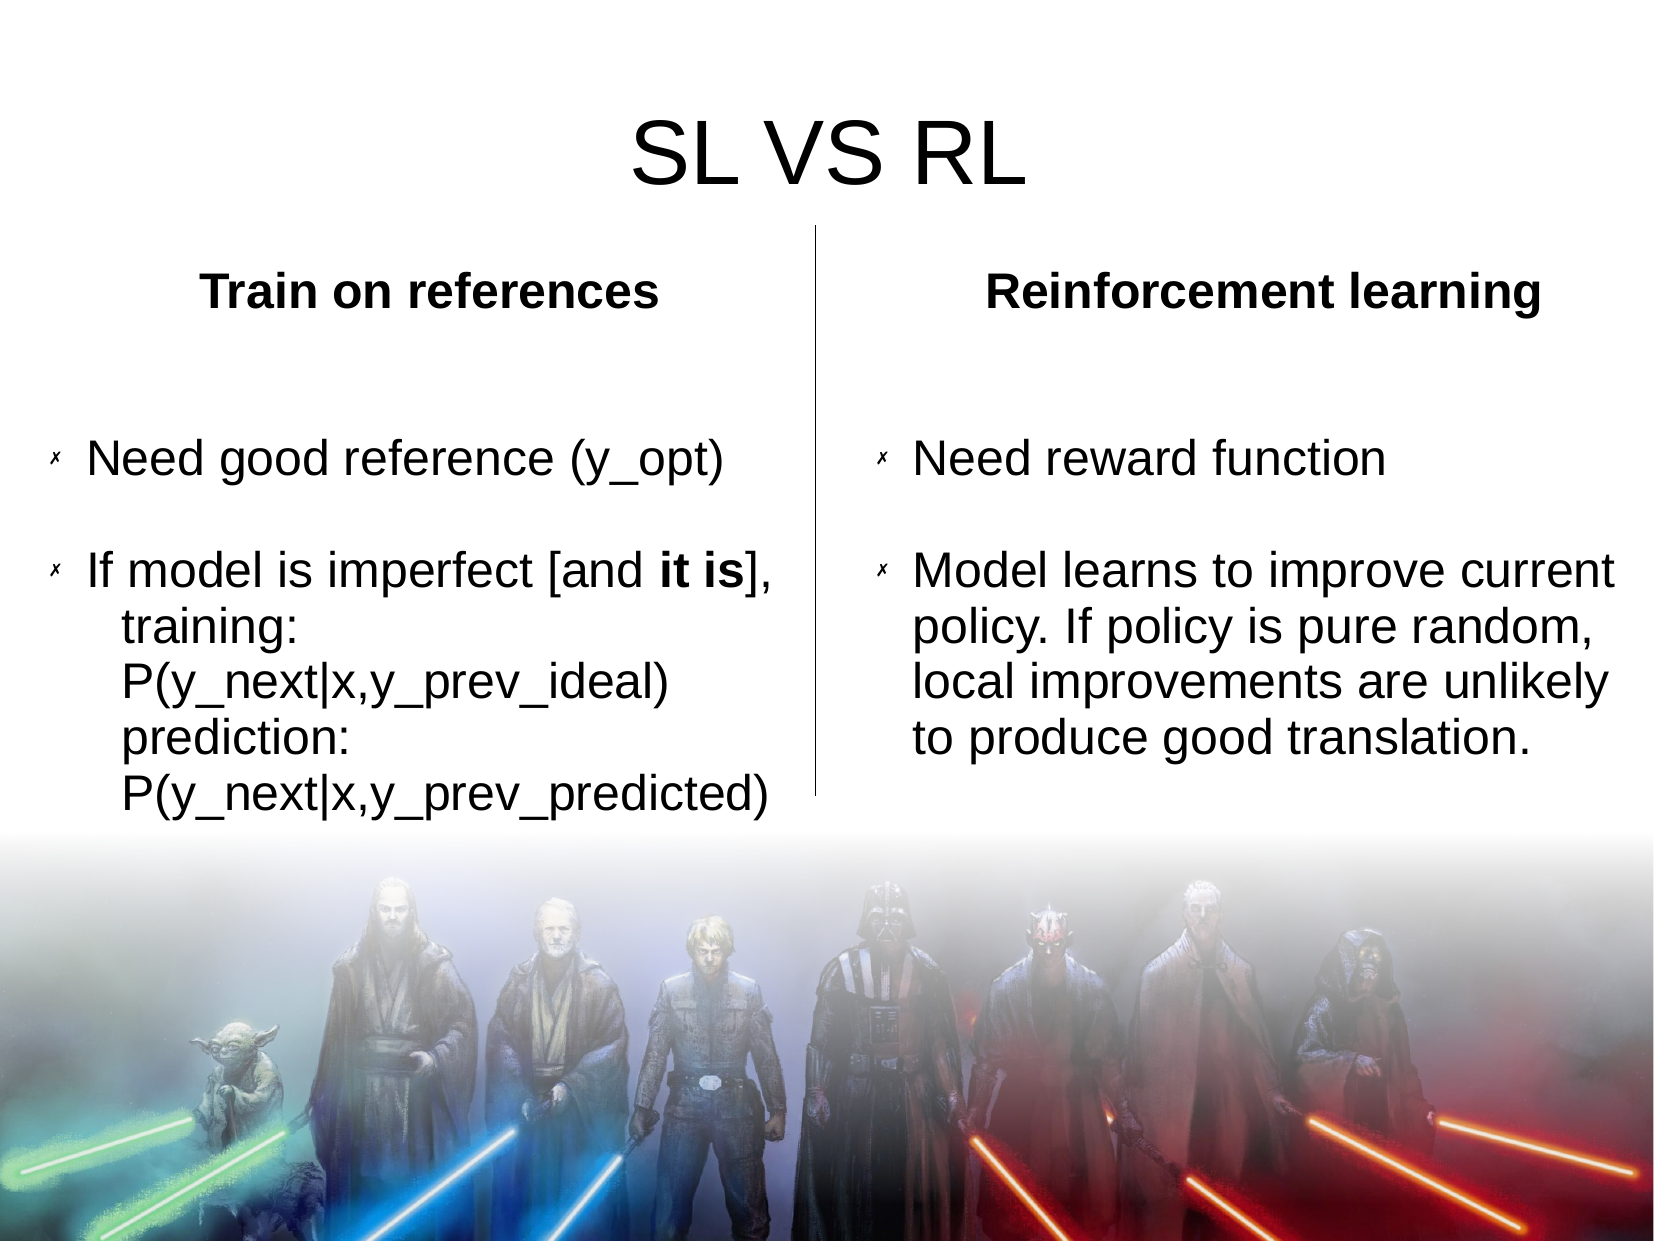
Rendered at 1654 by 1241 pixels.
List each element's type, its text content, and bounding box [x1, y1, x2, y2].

text_box Reinforcement learning Need reward function Model learns to improve current policy. If policy is pure random, local improvements are unlikely to produce good translation. [862, 255, 1654, 834]
text_box Train on references Need good reference (y_opt) If model is imperfect [and it is], training: P(y_next|x,y_prev_ideal) prediction: P(y_next|x,y_prev_predicted) [35, 255, 816, 834]
title SL VS RL [23, 49, 1636, 257]
picture [0, 830, 1654, 1241]
